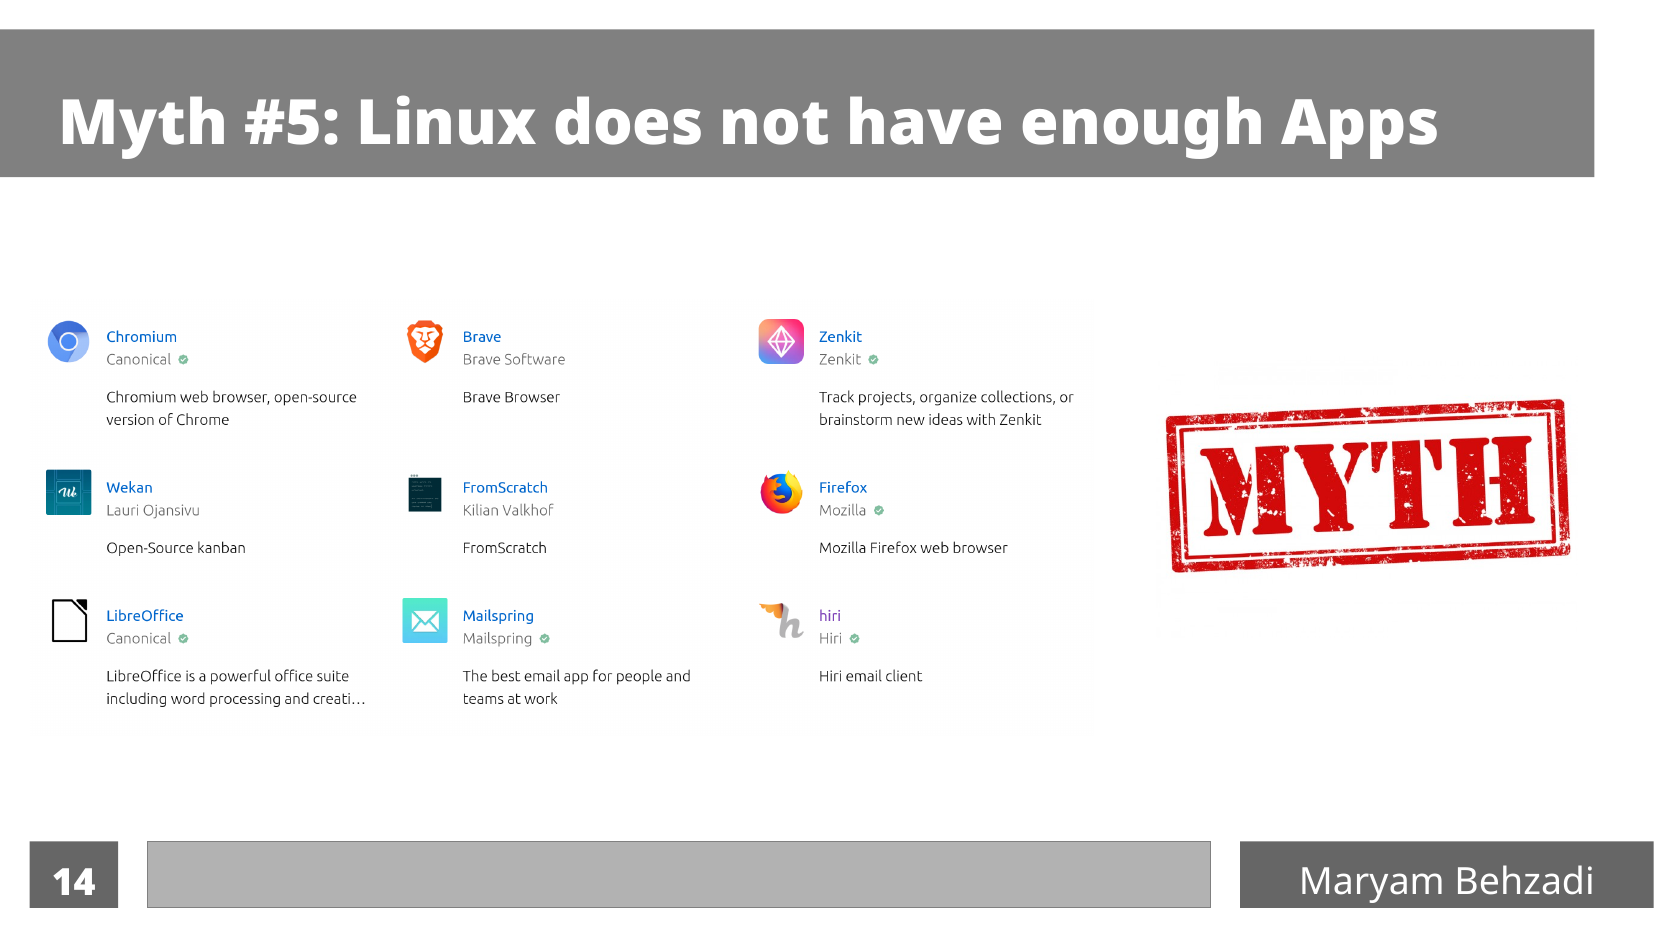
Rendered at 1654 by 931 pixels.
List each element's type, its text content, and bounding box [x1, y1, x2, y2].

picture [1156, 356, 1578, 638]
title Myth #5: Linux does not have enough Apps [59, 44, 1595, 163]
picture [30, 299, 1094, 736]
